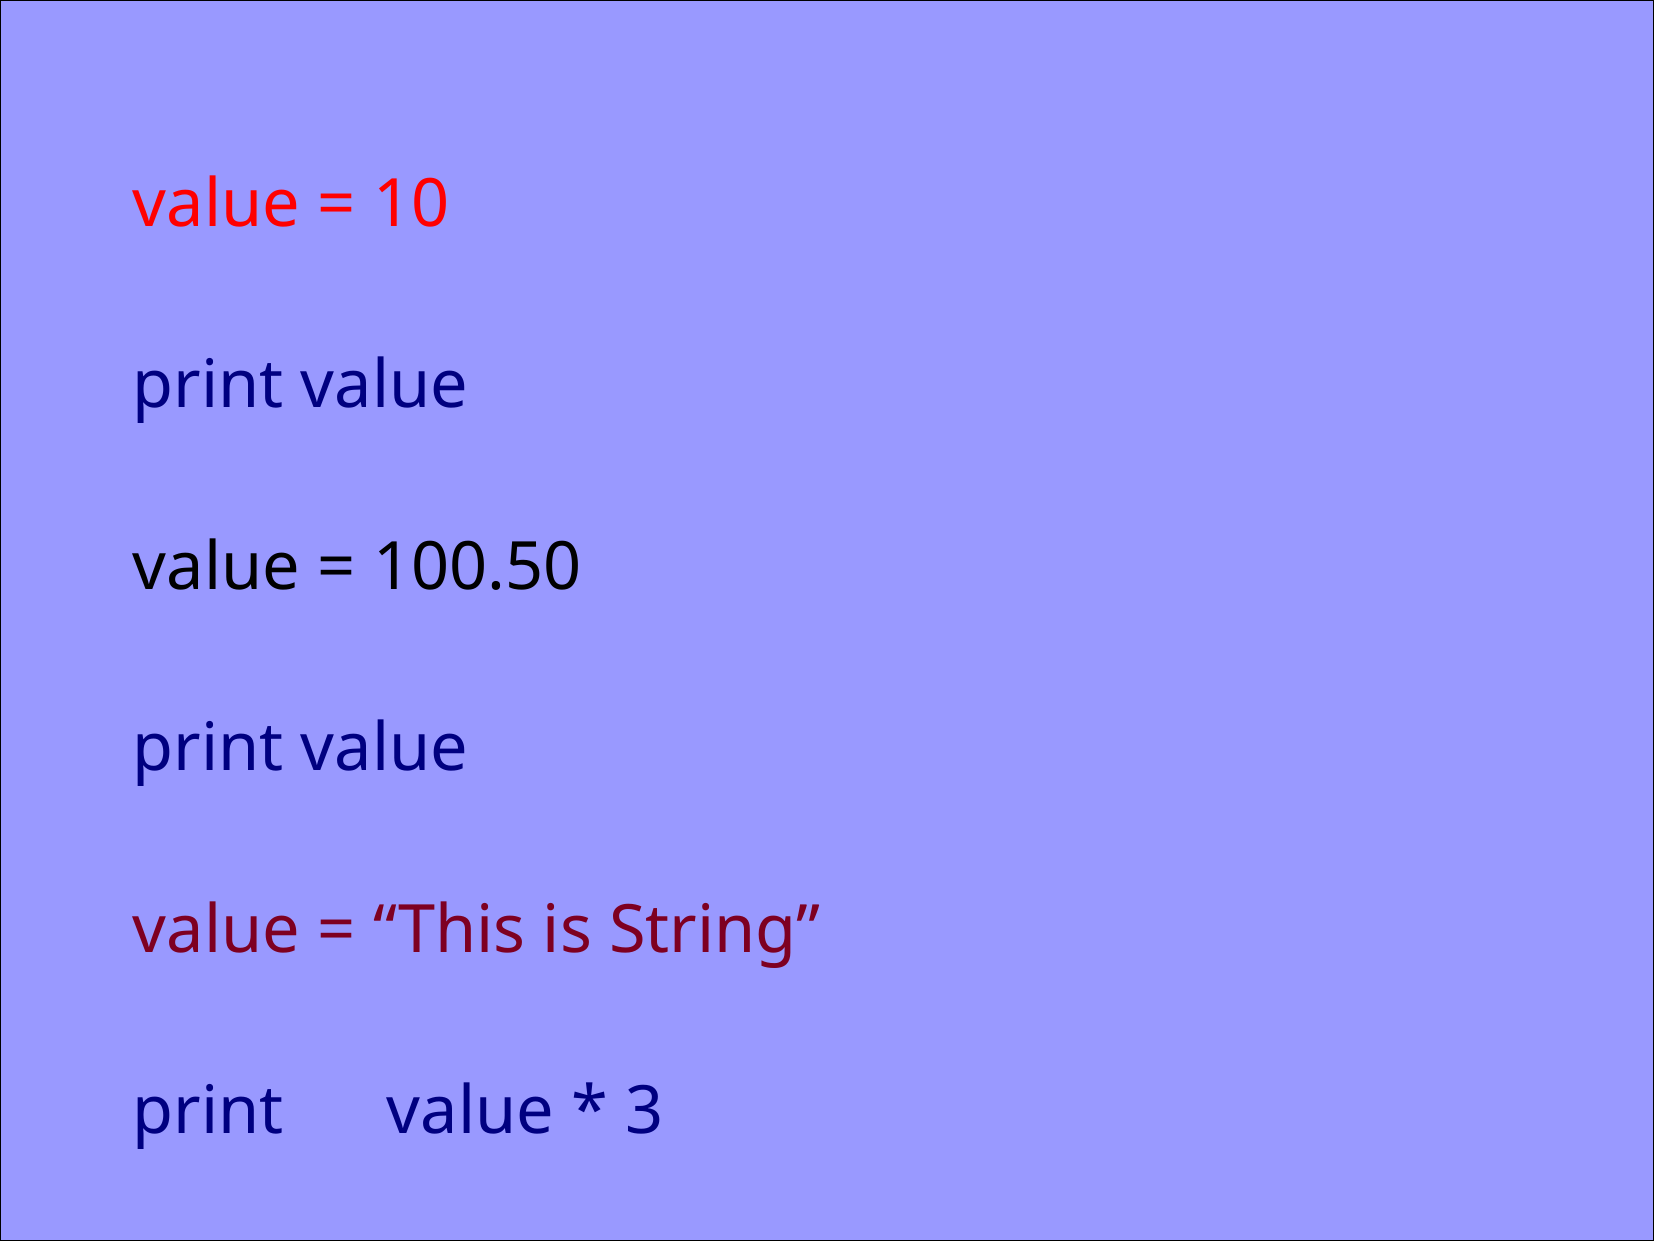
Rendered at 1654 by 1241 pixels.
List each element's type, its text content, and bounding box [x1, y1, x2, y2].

text_box value = 10 print value value = 100.50 print value value = “This is String” print value * 3 [118, 147, 1536, 1112]
text_box [0, 0, 1654, 1241]
